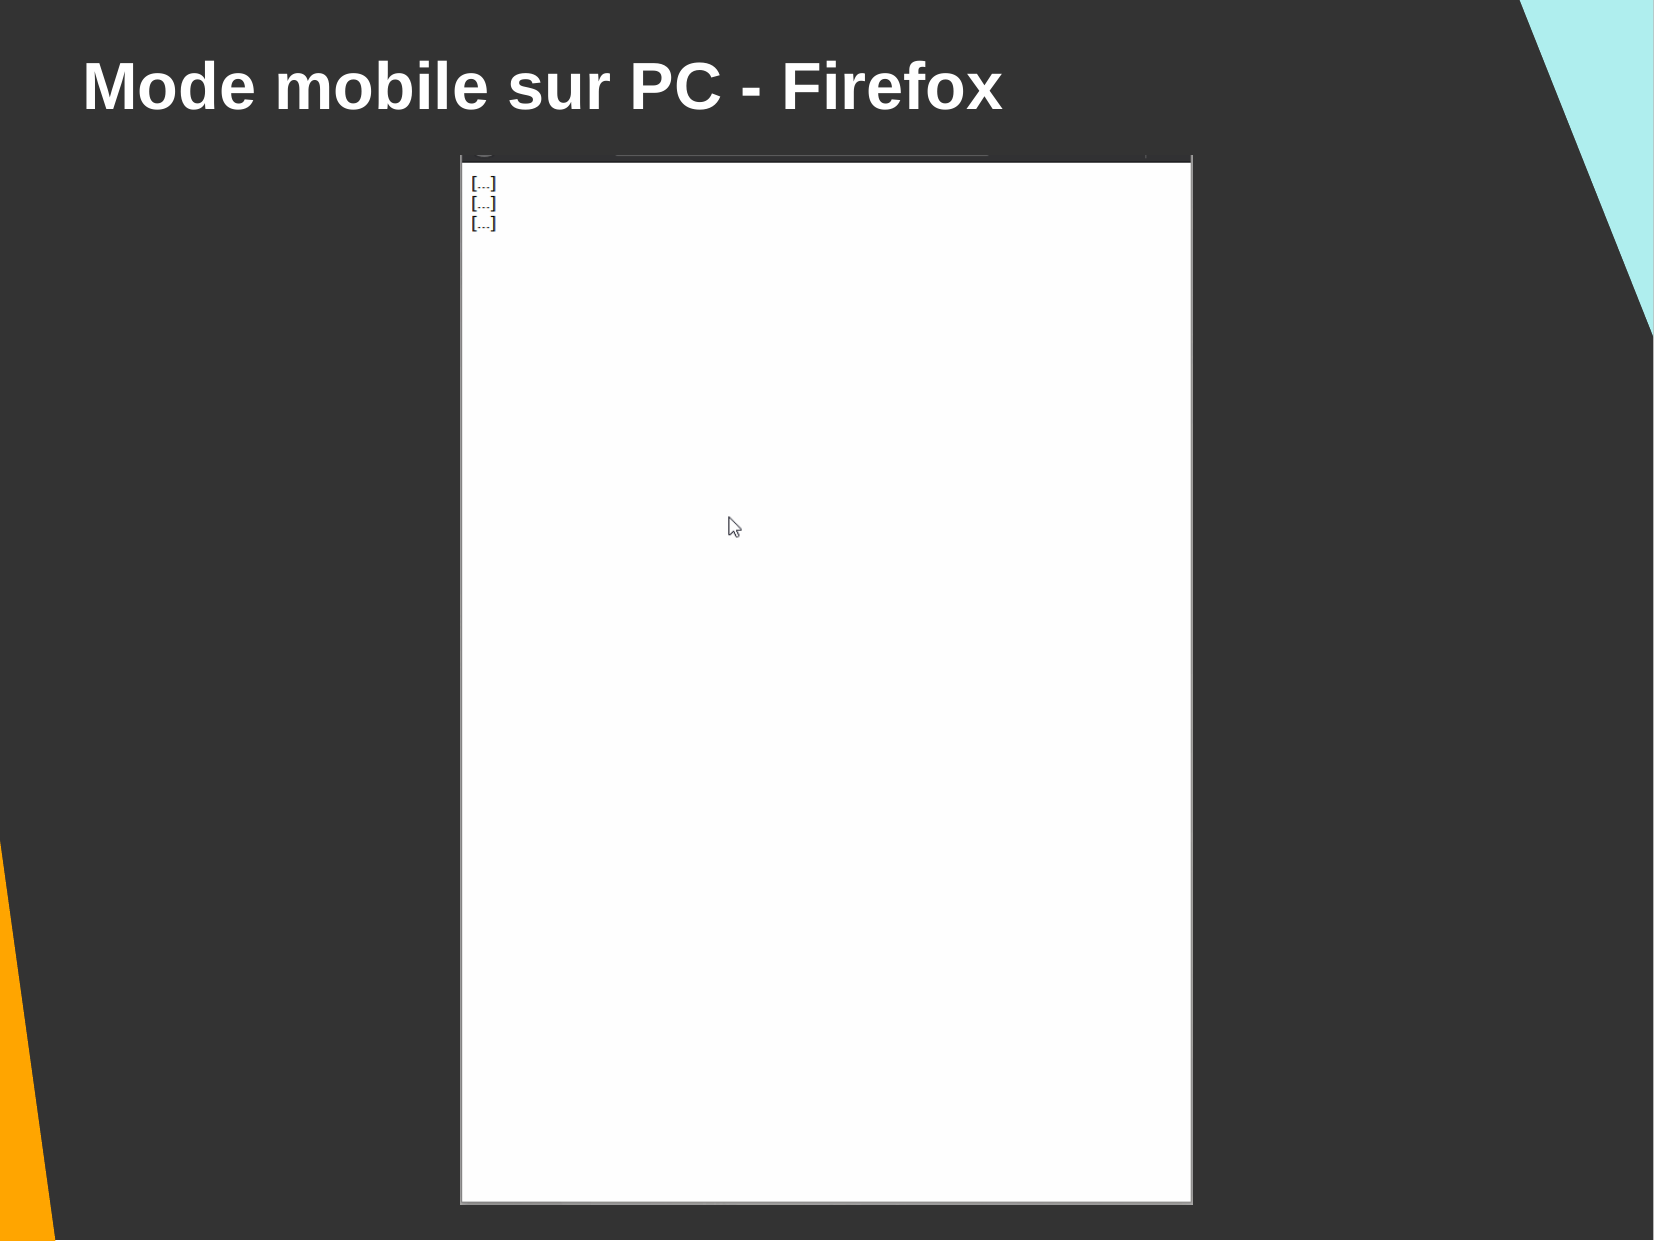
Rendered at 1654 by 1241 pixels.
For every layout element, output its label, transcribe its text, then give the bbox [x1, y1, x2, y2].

text_box [0, 840, 56, 1241]
title Mode mobile sur PC - Firefox [82, 49, 1568, 125]
picture [460, 155, 1193, 1205]
text_box [1519, 0, 1654, 339]
